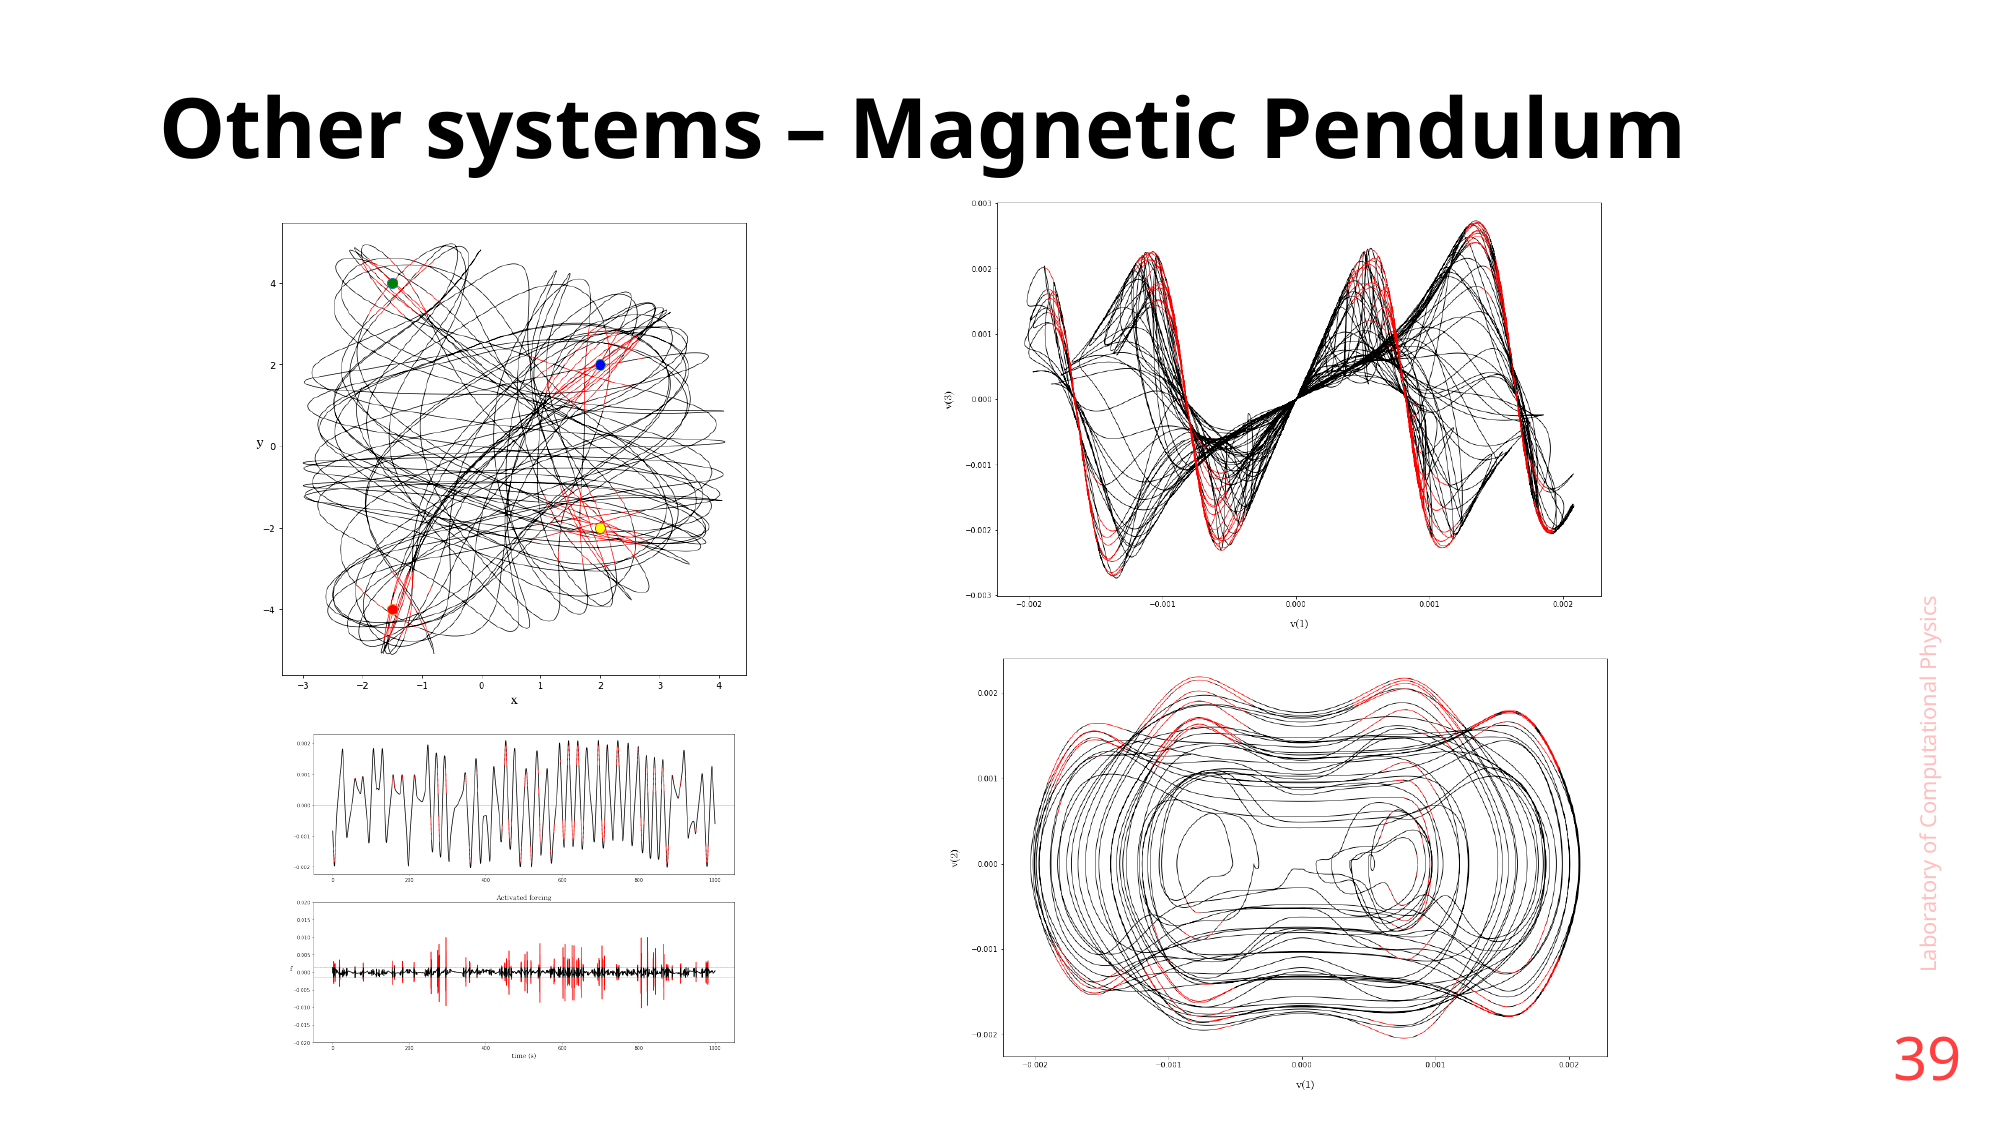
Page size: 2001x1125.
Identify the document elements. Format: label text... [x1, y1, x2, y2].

footer Laboratory of Computational Physics [1897, 400, 1958, 988]
picture [249, 217, 752, 711]
title Other systems – Magnetic Pendulum [144, 36, 1735, 185]
picture [945, 653, 1612, 1095]
slide_number 39 [1852, 1012, 2000, 1110]
picture [939, 195, 1606, 634]
picture [286, 731, 737, 1062]
